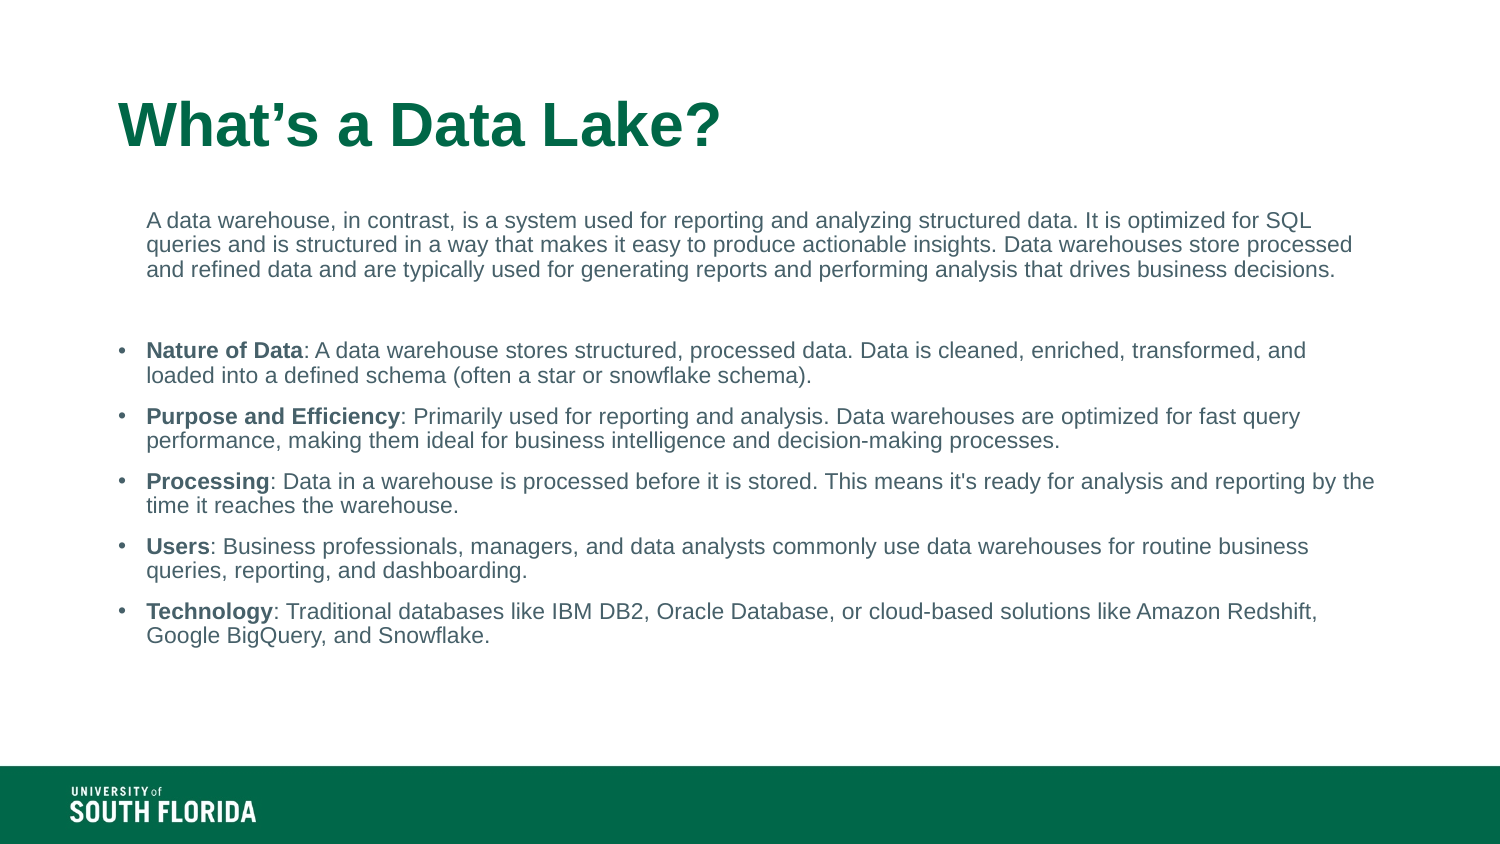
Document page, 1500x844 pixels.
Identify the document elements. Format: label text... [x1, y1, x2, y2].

list A data warehouse, in contrast, is a system used for reporting and analyzing structured data. It is optimized for SQL queries and is structured in a way that makes it easy to produce actionable insights. Data warehouses store processed and refined data and are typically used for generating reports and performing analysis that drives business decisions. Nature of Data: A data warehouse stores structured, processed data. Data is cleaned, enriched, transformed, and loaded into a defined schema (often a star or snowflake schema). Purpose and Efficiency: Primarily used for reporting and analysis. Data warehouses are optimized for fast query performance, making them ideal for business intelligence and decision-making processes. Processing: Data in a warehouse is processed before it is stored. This means it's ready for analysis and reporting by the time it reaches the warehouse. Users: Business professionals, managers, and data analysts commonly use data warehouses for routine business queries, reporting, and dashboarding. Technology: Traditional databases like IBM DB2, Oracle Database, or cloud-based solutions like Amazon Redshift, Google BigQuery, and Snowflake. [103, 200, 1397, 737]
title What’s a Data Lake? [103, 44, 1397, 200]
picture [0, 0, 1500, 844]
